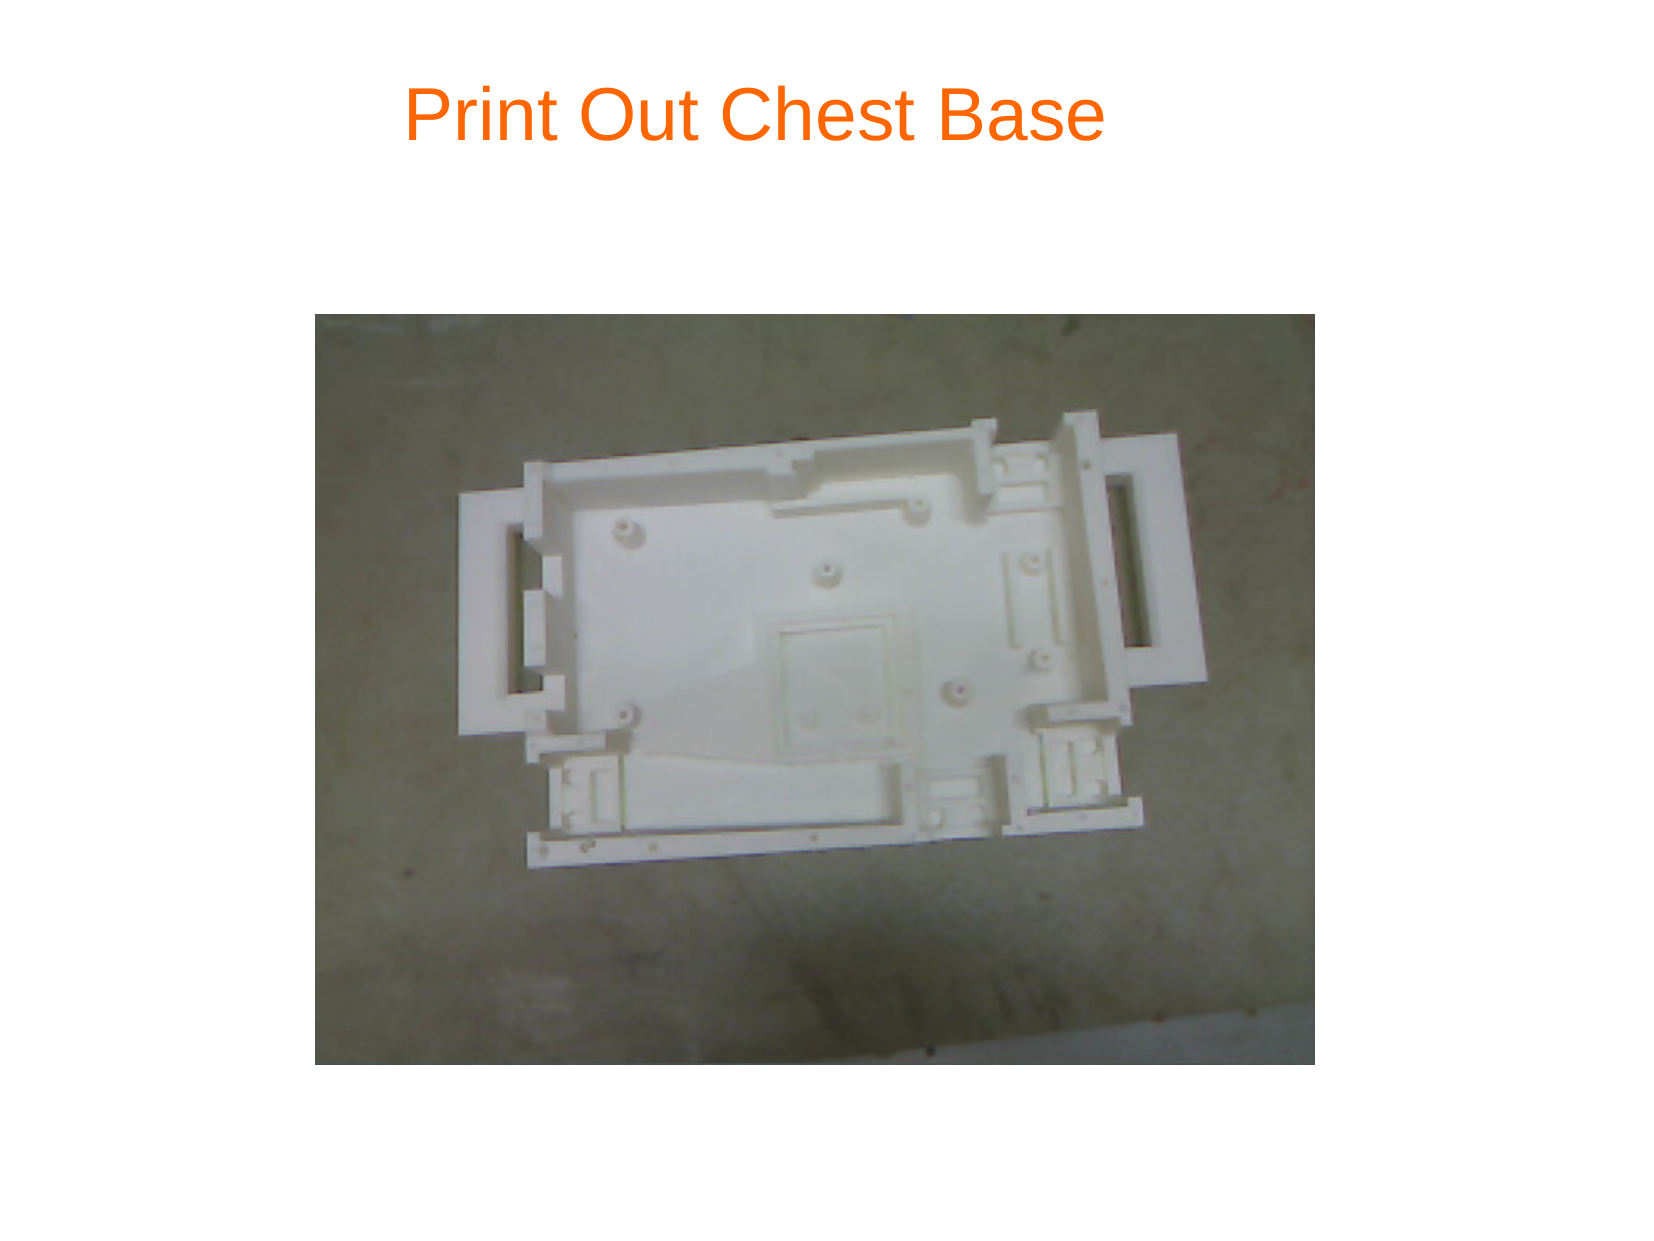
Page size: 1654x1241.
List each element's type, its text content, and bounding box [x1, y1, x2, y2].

picture [315, 315, 1315, 1065]
title Print Out Chest Base [82, 49, 1430, 172]
